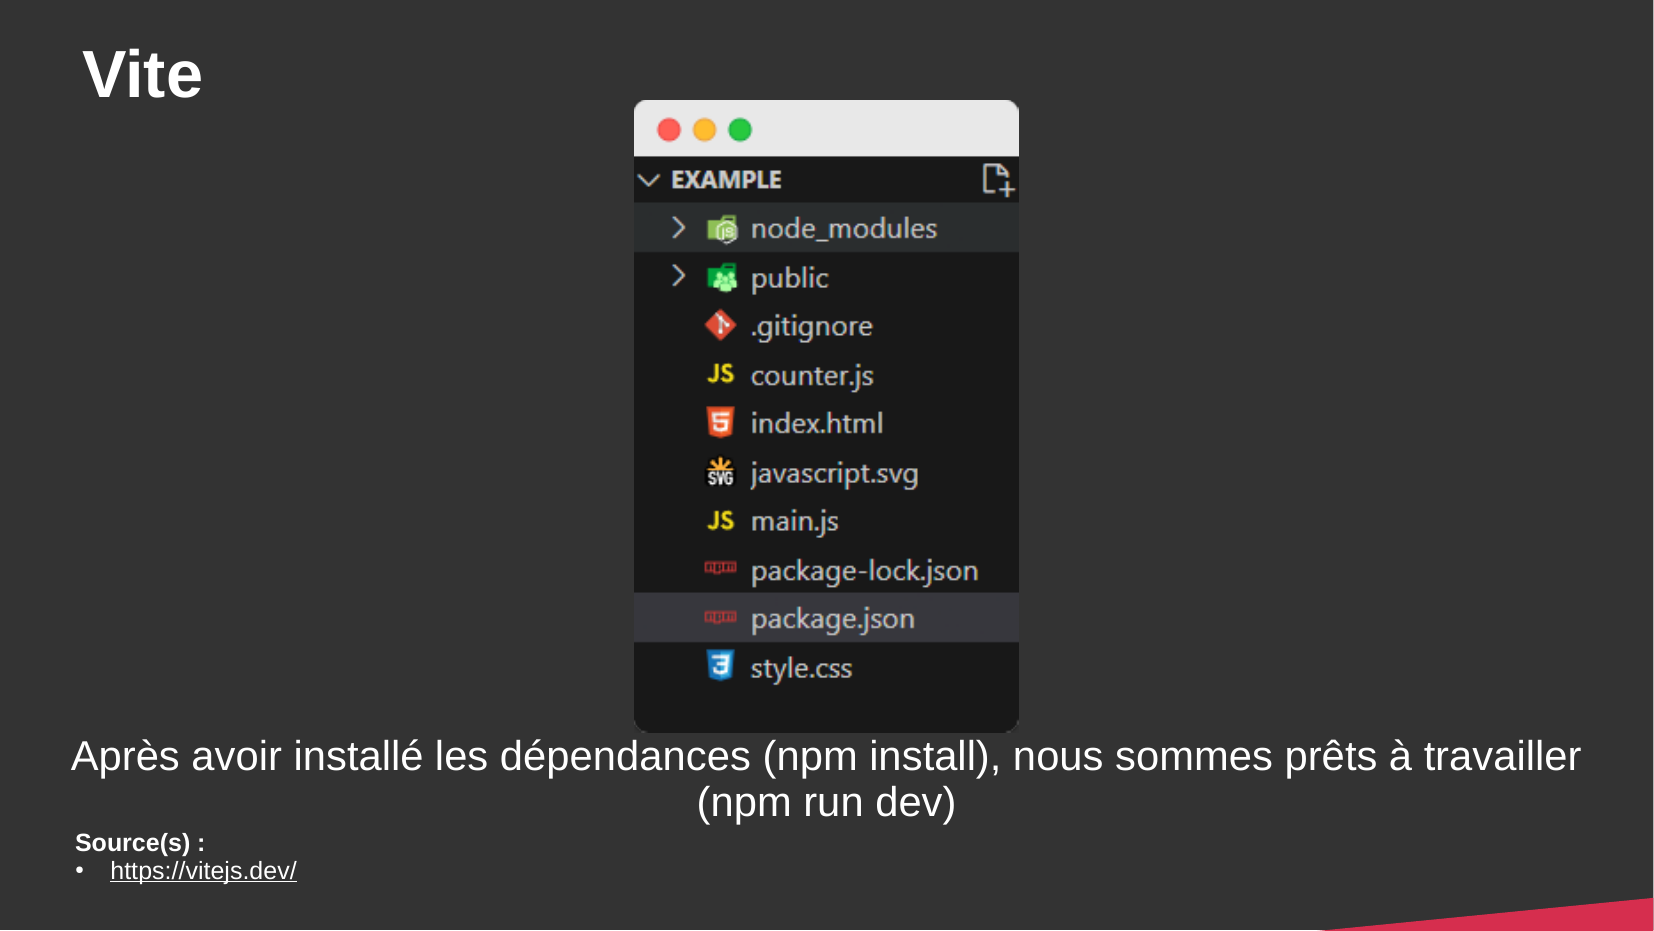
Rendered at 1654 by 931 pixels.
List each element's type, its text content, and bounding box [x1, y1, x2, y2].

text_box Source(s) : https://vitejs.dev/ [60, 821, 1546, 931]
text_box [1546, 897, 1654, 931]
picture [634, 100, 1019, 733]
list Après avoir installé les dépendances (npm install), nous sommes prêts à travailler (npm run dev) [64, 732, 1589, 834]
title Vite [82, 37, 1571, 112]
